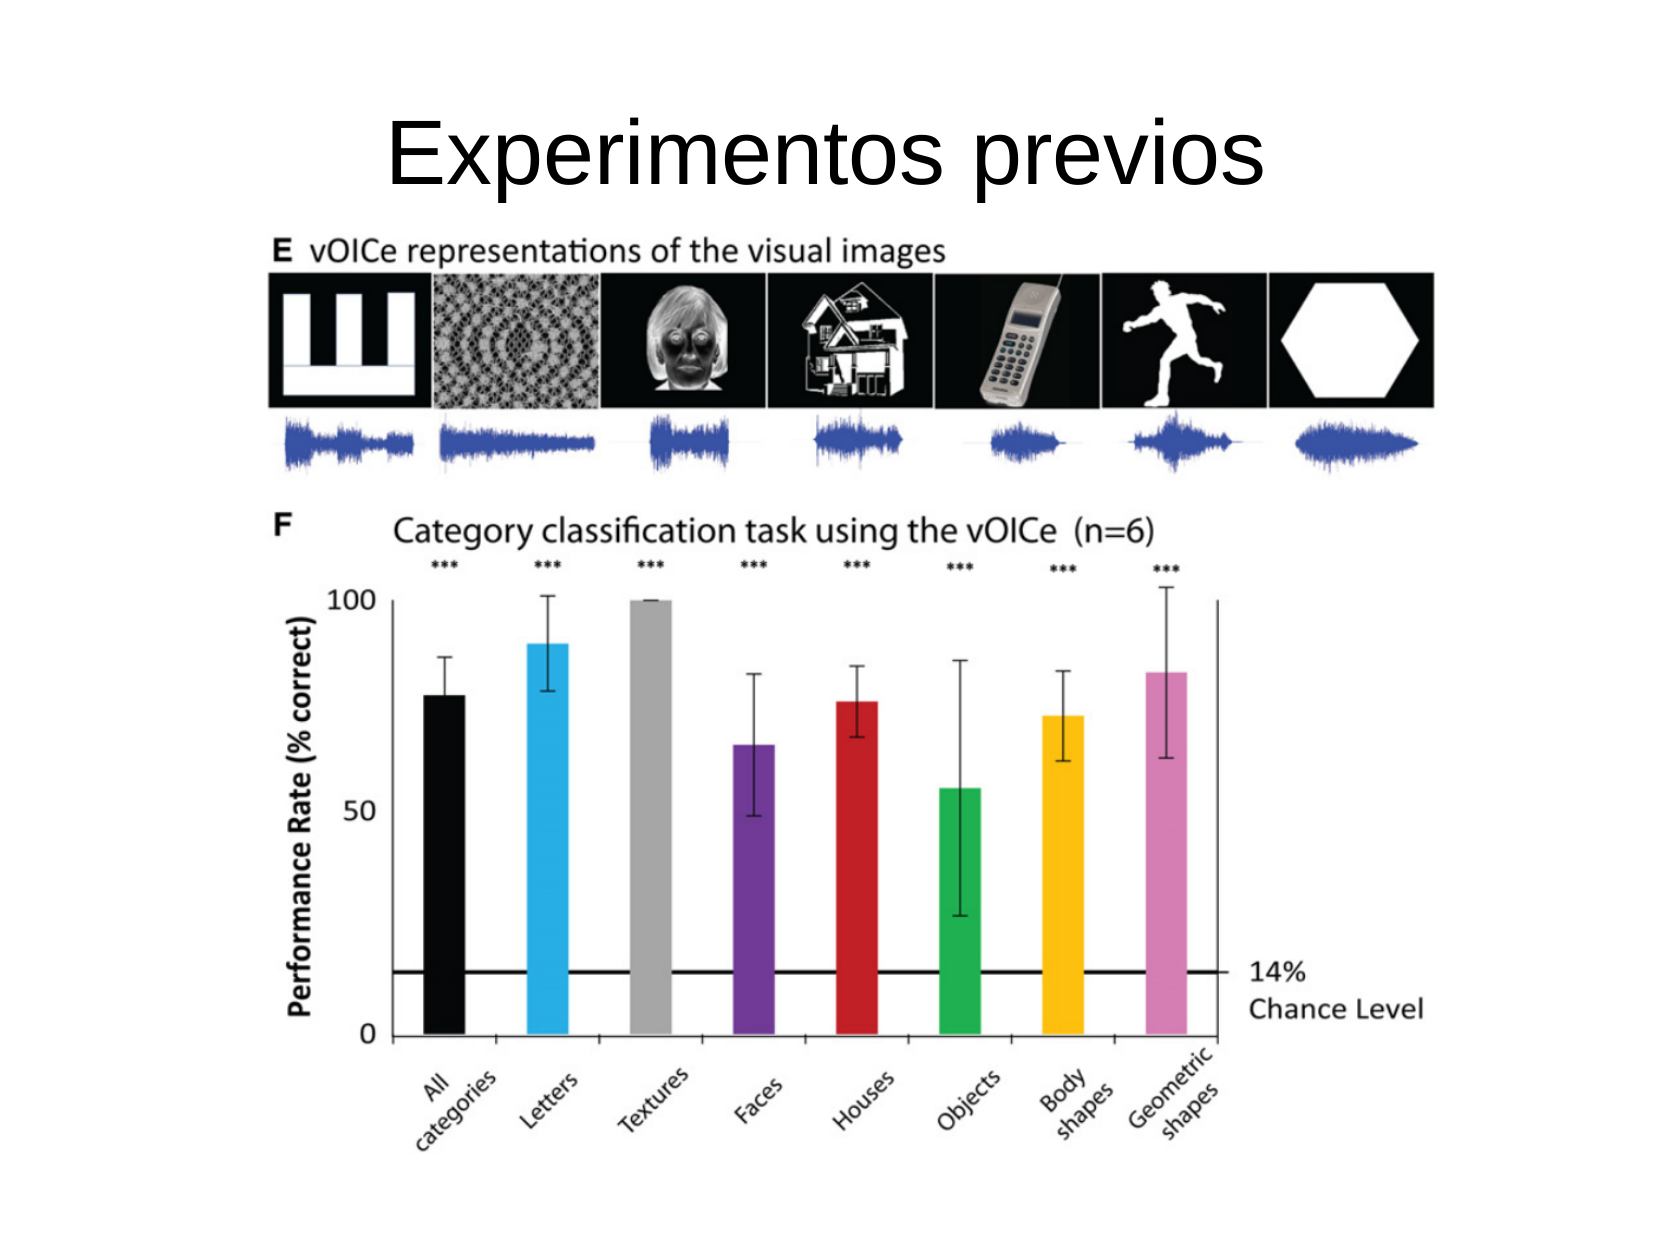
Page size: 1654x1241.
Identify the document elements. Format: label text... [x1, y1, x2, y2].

title Experimentos previos [82, 49, 1571, 257]
picture [261, 233, 1441, 1158]
